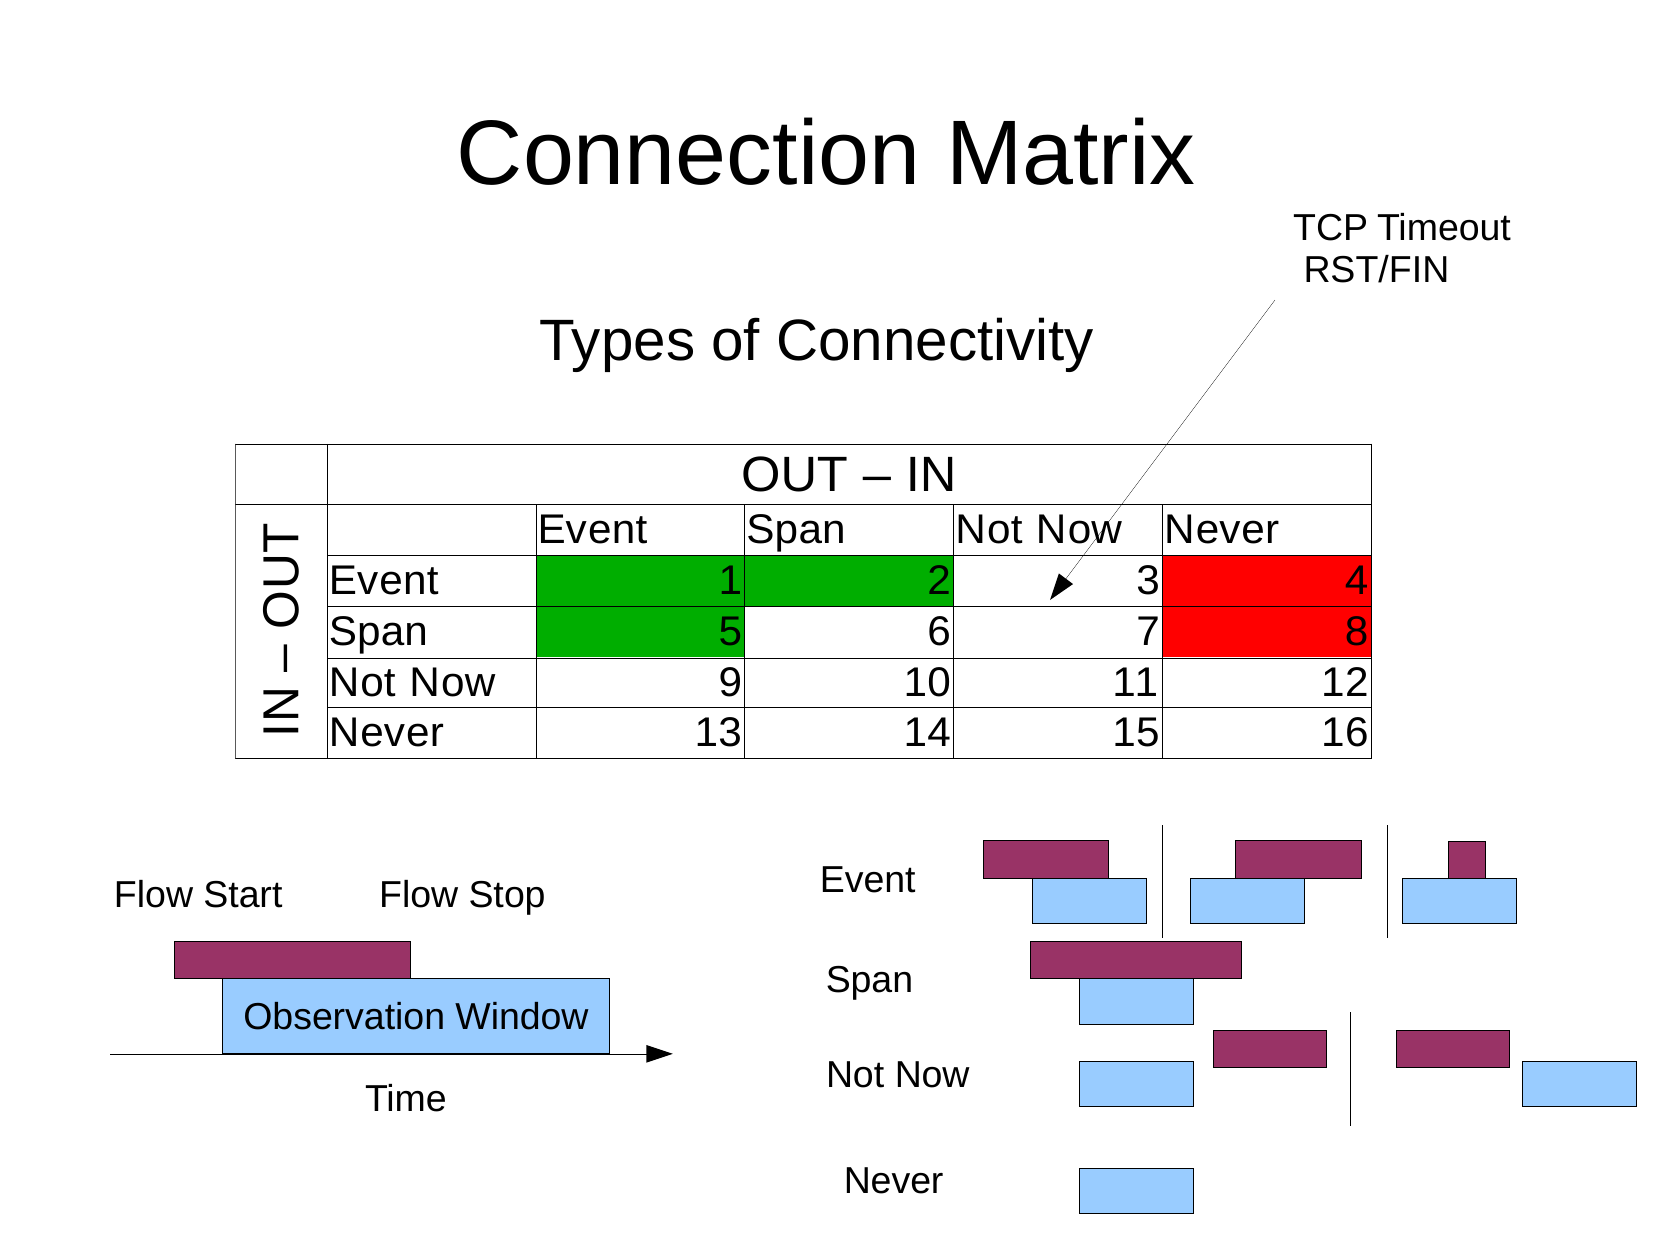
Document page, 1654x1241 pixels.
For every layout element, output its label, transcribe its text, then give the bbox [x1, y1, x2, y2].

text_box [1079, 1168, 1194, 1214]
text_box Observation Window [222, 978, 610, 1054]
text_box Event [805, 850, 941, 908]
text_box Never [828, 1152, 1031, 1209]
text_box [1190, 840, 1362, 924]
chart [235, 443, 1374, 762]
text_box Time [350, 1069, 462, 1127]
text_box Flow Start [99, 866, 298, 924]
text_box [1213, 1030, 1327, 1068]
text_box Flow Stop [364, 866, 561, 924]
text_box [1030, 941, 1242, 1025]
text_box Types of Connectivity [525, 300, 1110, 380]
text_box [174, 941, 411, 979]
text_box [1079, 1061, 1194, 1107]
text_box [983, 840, 1147, 924]
title Connection Matrix [82, 49, 1571, 257]
text_box [1402, 841, 1517, 924]
text_box [1522, 1061, 1637, 1107]
text_box Span [811, 951, 947, 1008]
text_box TCP Timeout RST/FIN [1278, 199, 1526, 299]
text_box Not Now [811, 1045, 1013, 1103]
text_box [1396, 1030, 1510, 1068]
